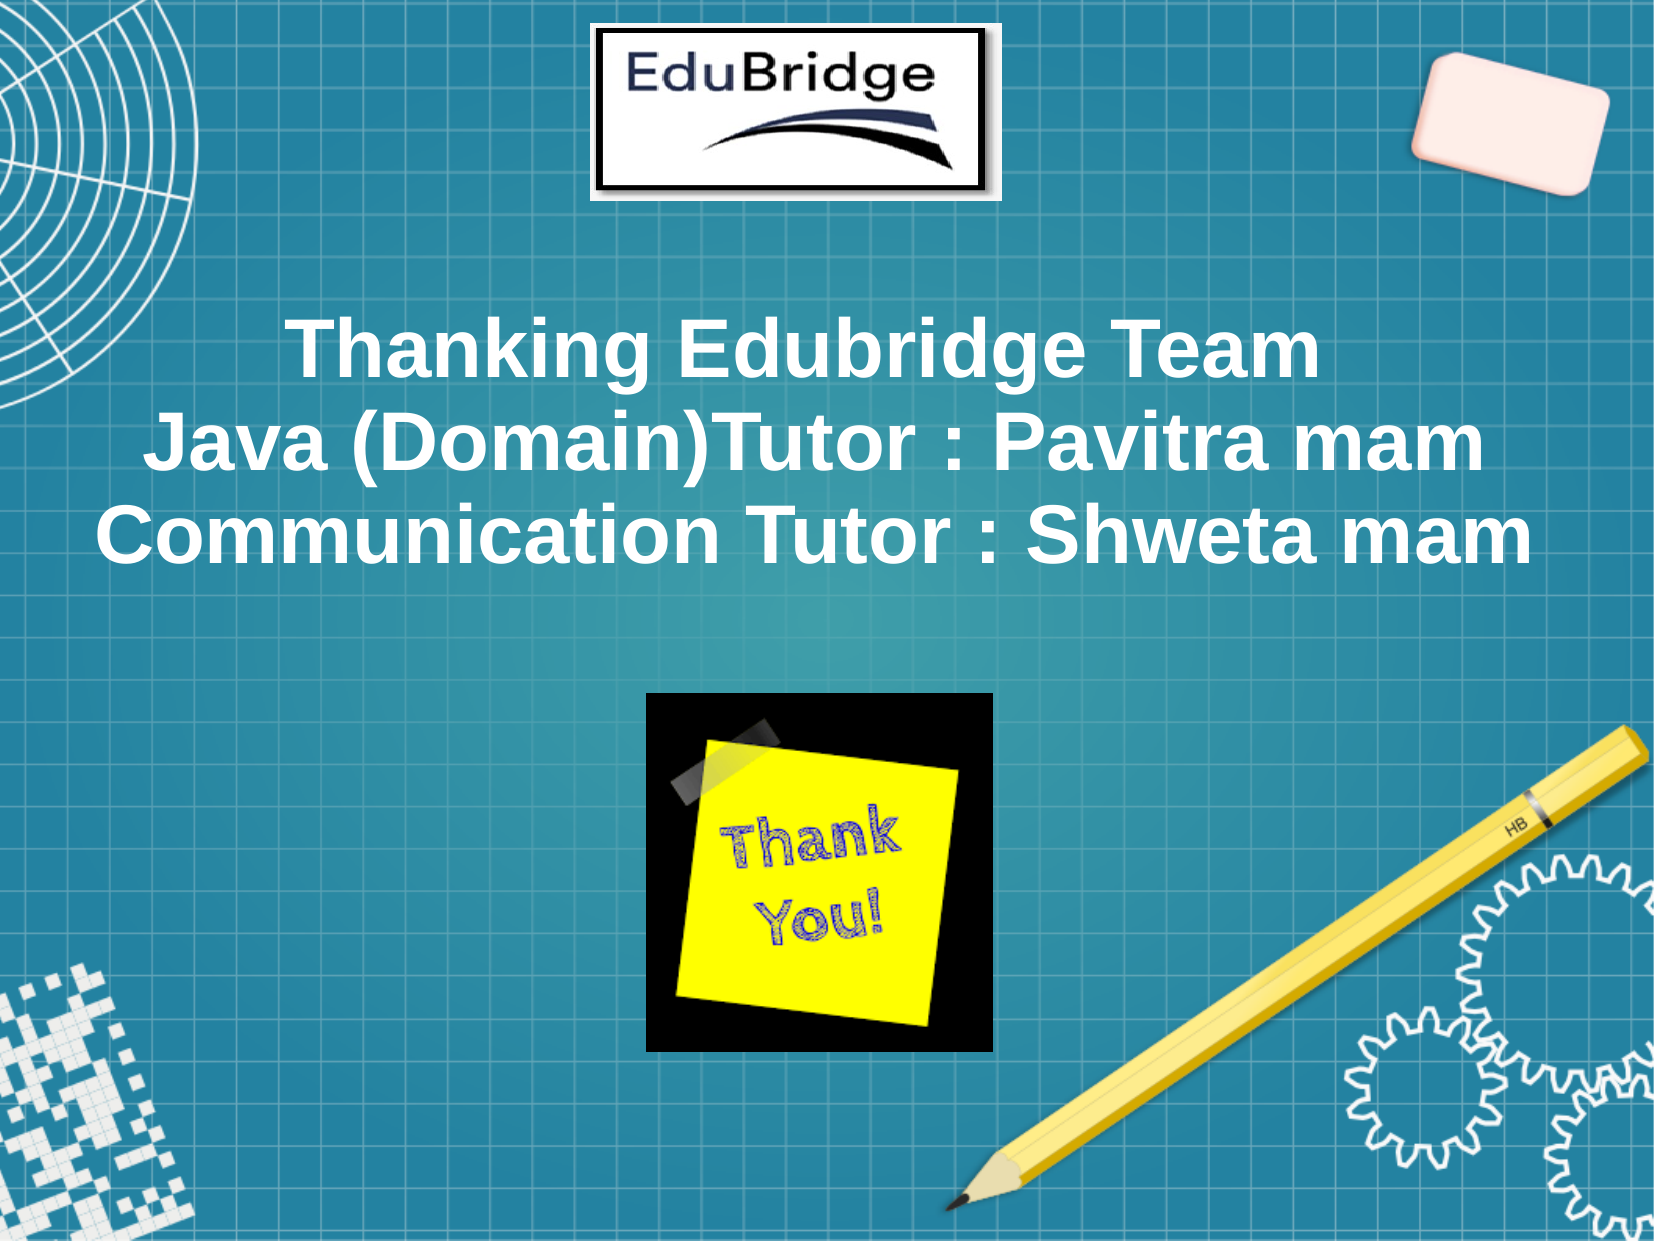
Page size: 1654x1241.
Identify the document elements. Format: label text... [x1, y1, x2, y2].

title Thanking Edubridge Team Java (Domain)Tutor : Pavitra mam Communication Tutor : Shweta mam [70, 116, 1560, 582]
picture [0, 0, 1654, 1241]
